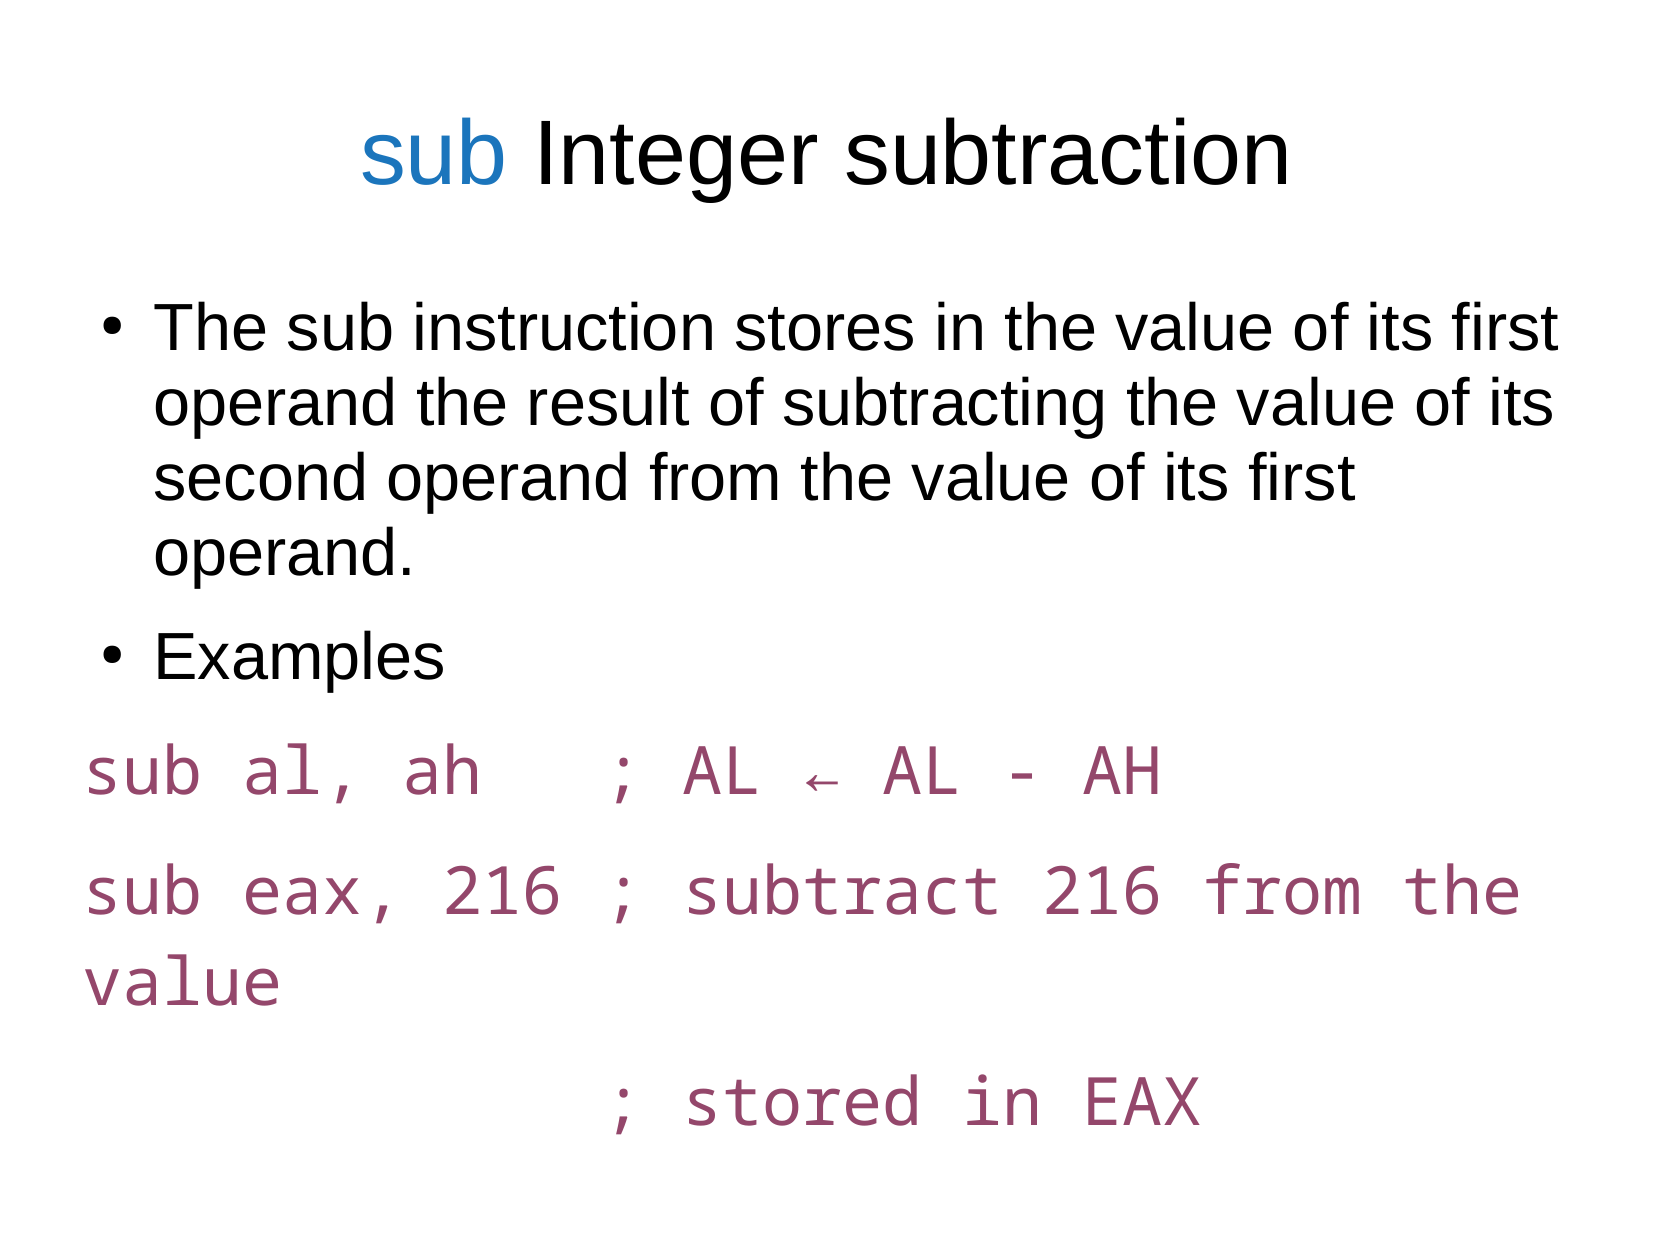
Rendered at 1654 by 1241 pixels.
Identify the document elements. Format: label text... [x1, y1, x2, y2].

list The sub instruction stores in the value of its first operand the result of subtracting the value of its second operand from the value of its first operand. Examples sub al, ah ; AL ← AL - AH sub eax, 216 ; subtract 216 from the value ; stored in EAX [82, 290, 1571, 1163]
title sub Integer subtraction [82, 49, 1571, 257]
